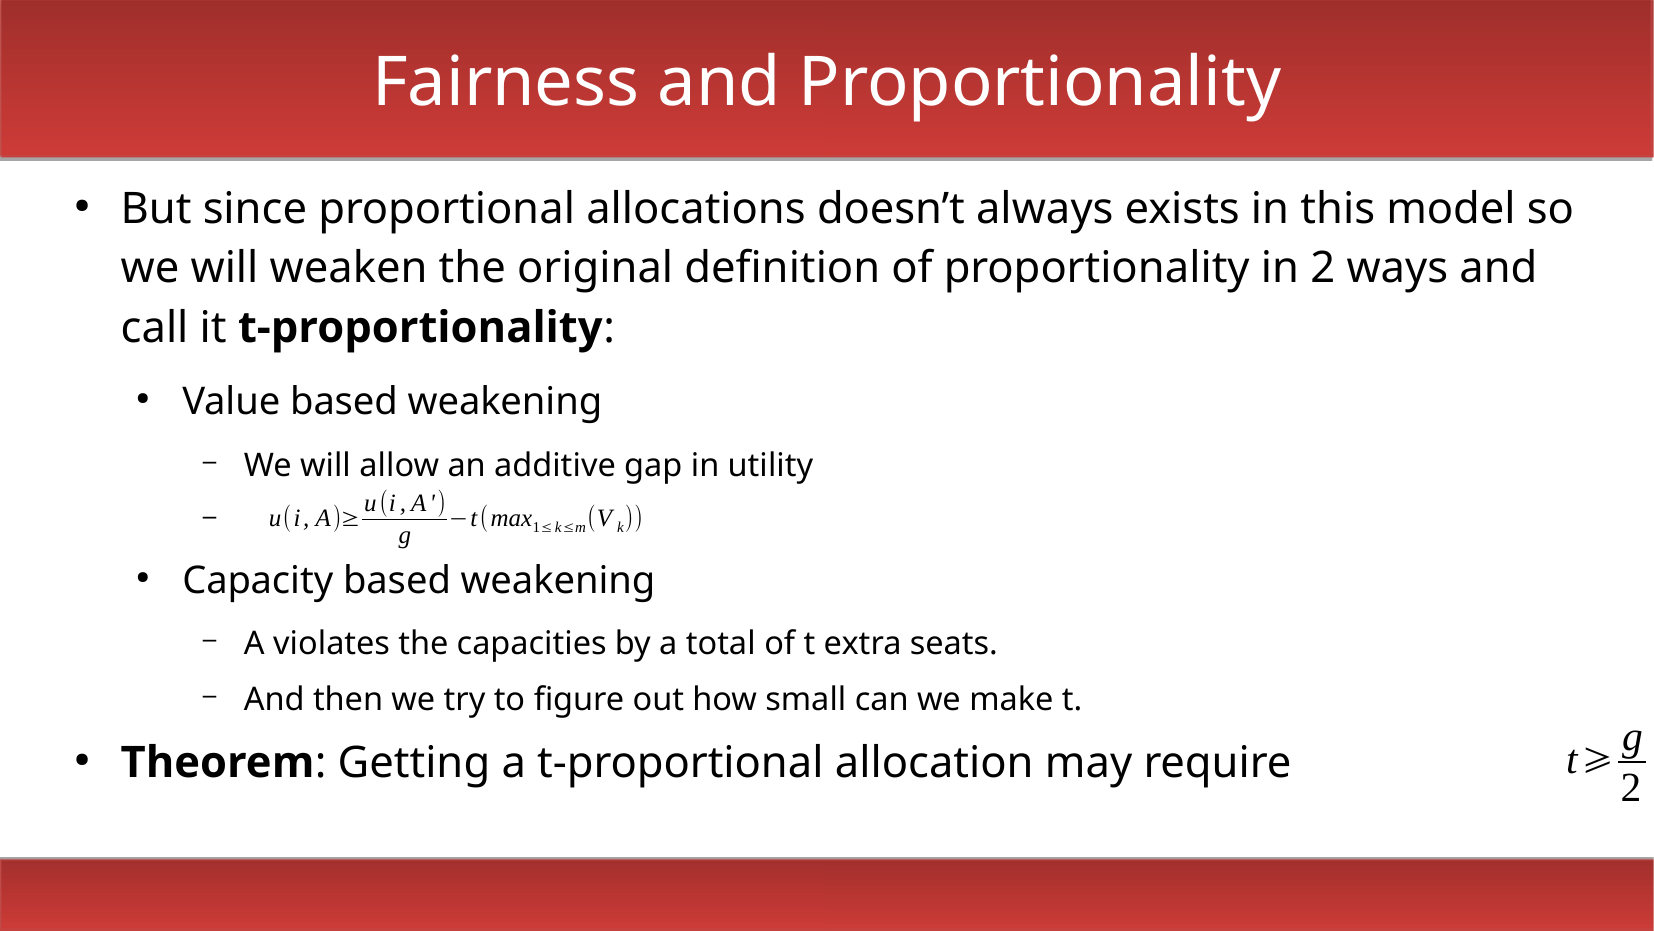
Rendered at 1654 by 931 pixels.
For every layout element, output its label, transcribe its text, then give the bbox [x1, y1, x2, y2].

title Fairness and Proportionality [59, 23, 1595, 133]
picture [0, 857, 1654, 931]
chart [1559, 712, 1654, 811]
picture [0, 0, 1654, 161]
list But since proportional allocations doesn’t always exists in this model so we will weaken the original definition of proportionality in 2 ways and call it t-proportionality: Value based weakening We will allow an additive gap in utility Capacity based weakening A violates the capacities by a total of t extra seats. And then we try to figure out how small can we make t. Theorem: Getting a t-proportional allocation may require [59, 177, 1595, 792]
chart [262, 487, 649, 550]
